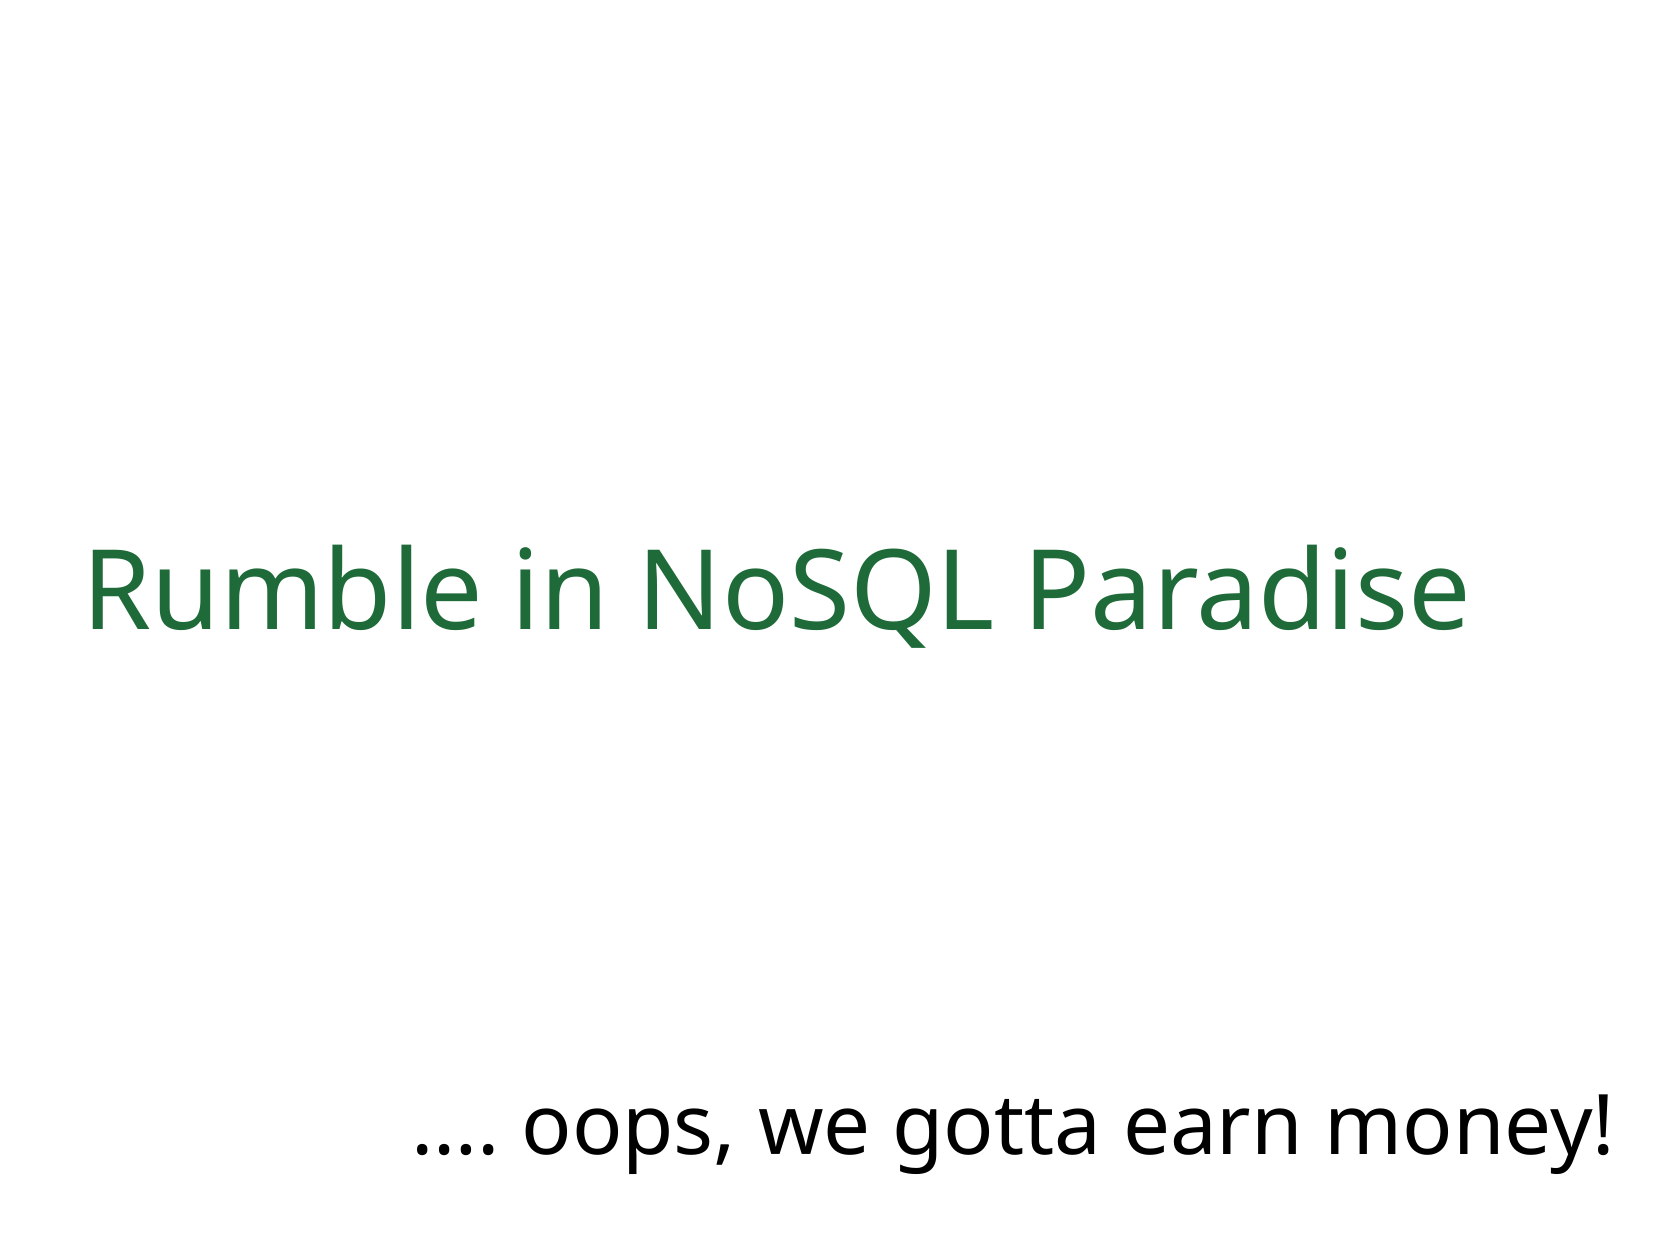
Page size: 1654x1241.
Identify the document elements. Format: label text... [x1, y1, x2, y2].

title Rumble in NoSQL Paradise [82, 483, 1571, 691]
list …. oops, we gotta earn money! [345, 1065, 1636, 1186]
